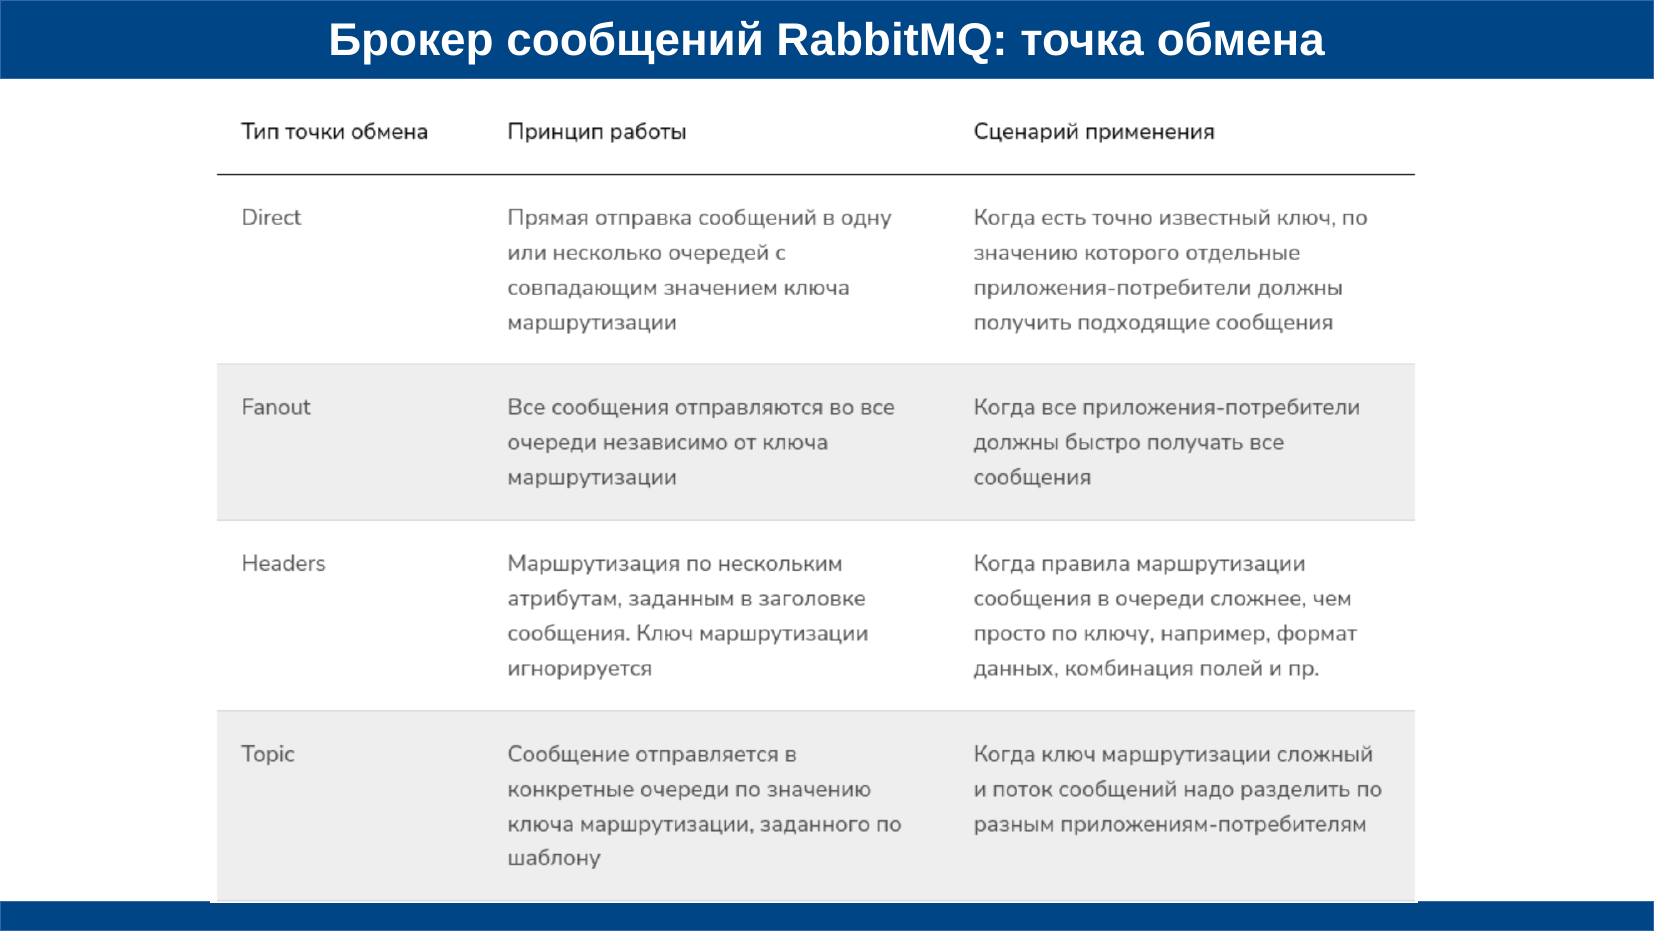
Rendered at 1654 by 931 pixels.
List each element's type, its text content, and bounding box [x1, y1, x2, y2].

title Брокер сообщений RabbitMQ: точка обмена [0, 0, 1654, 79]
picture [210, 101, 1418, 903]
